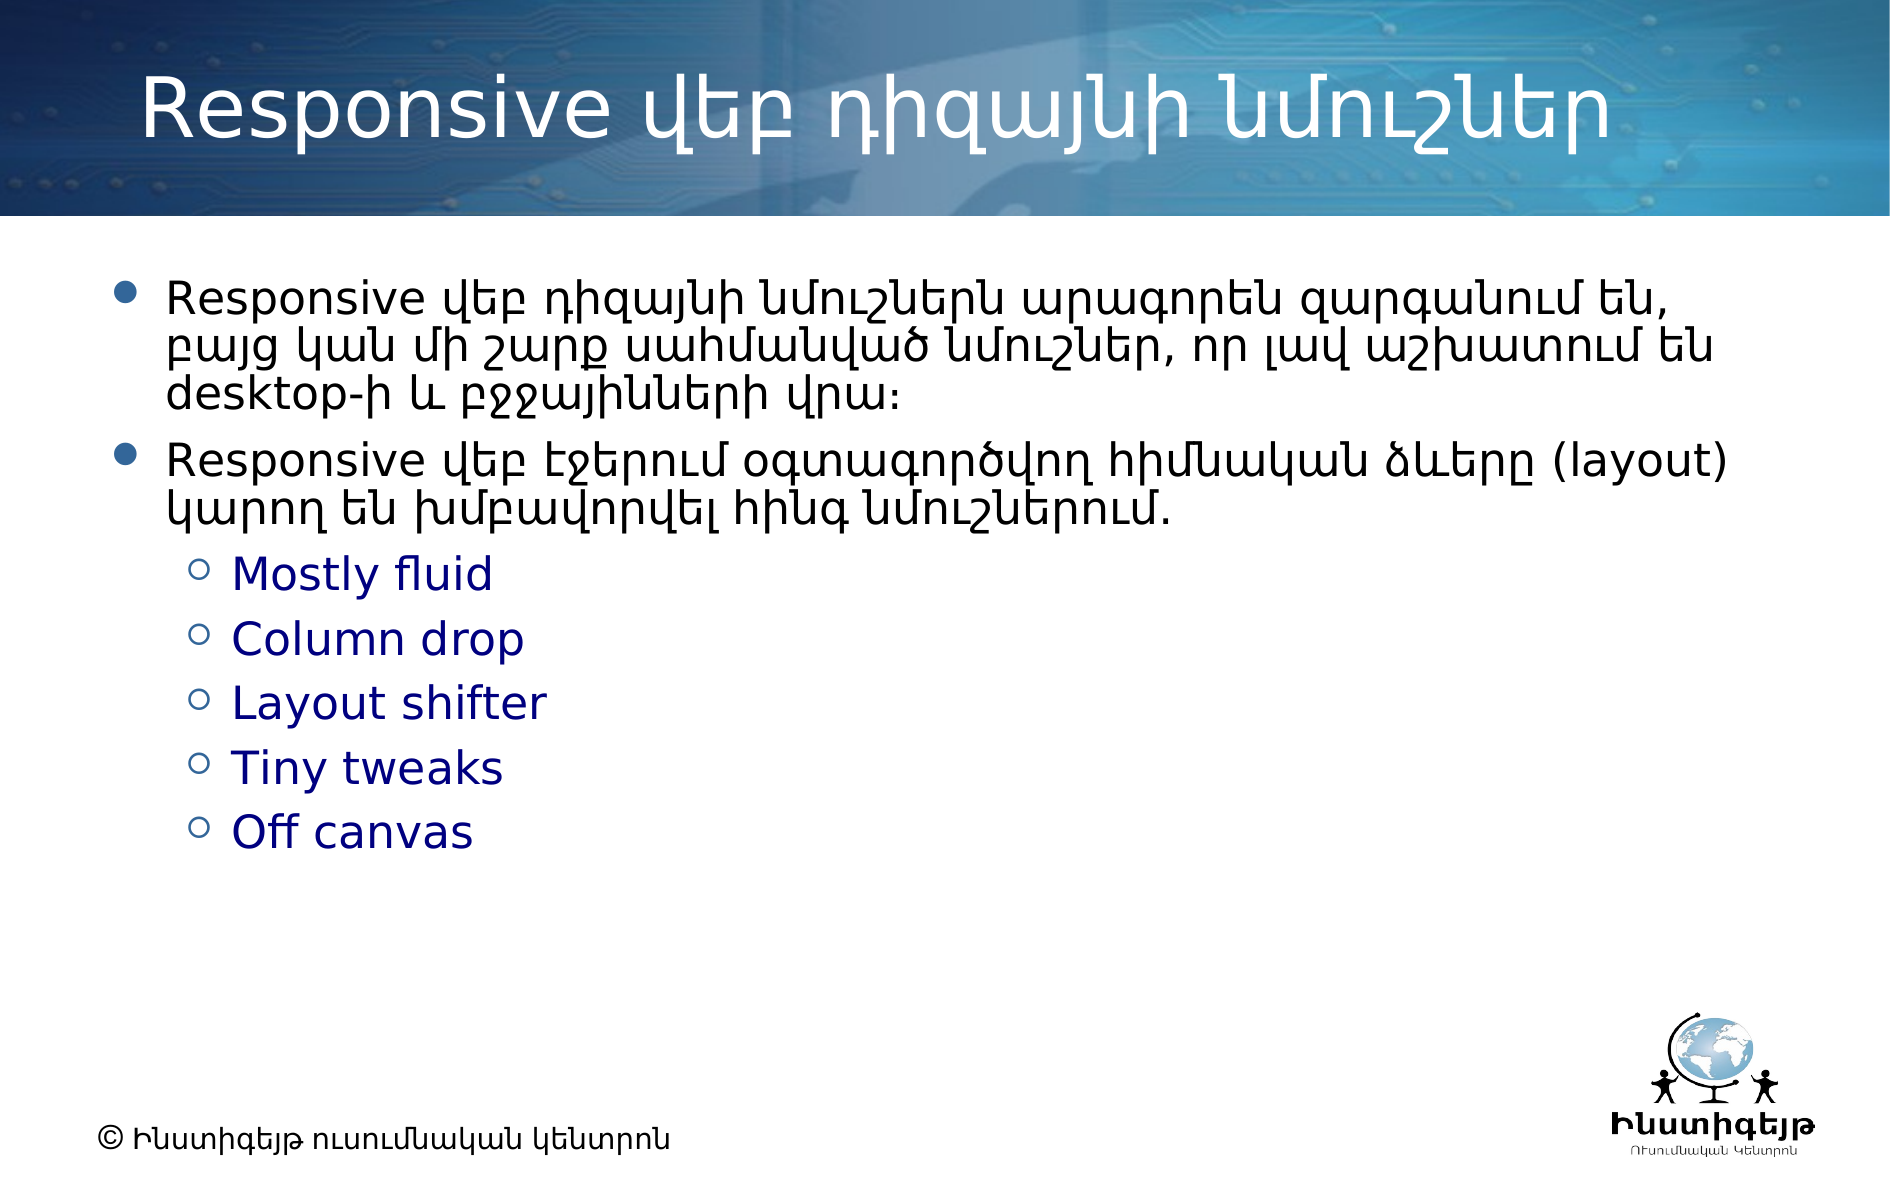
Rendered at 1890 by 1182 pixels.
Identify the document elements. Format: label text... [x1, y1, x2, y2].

text_box Responsive վեբ դիզայնի նմուշներ [138, 82, 1801, 96]
list Responsive վեբ դիզայնի նմուշներն արագորեն զարգանում են, բայց կան մի շարք սահմանված նմուշներ, որ լավ աշխատում են desktop-ի և բջջայինների վրա։ Responsive վեբ էջերում օգտագործվող հիմնական ձևերը (layout) կարող են խմբավորվել հինգ նմուշներում․ Mostly fluid Column drop Layout shifter Tiny tweaks Off canvas [110, 276, 1801, 303]
picture [0, 0, 1890, 216]
picture [1612, 1012, 1815, 1157]
